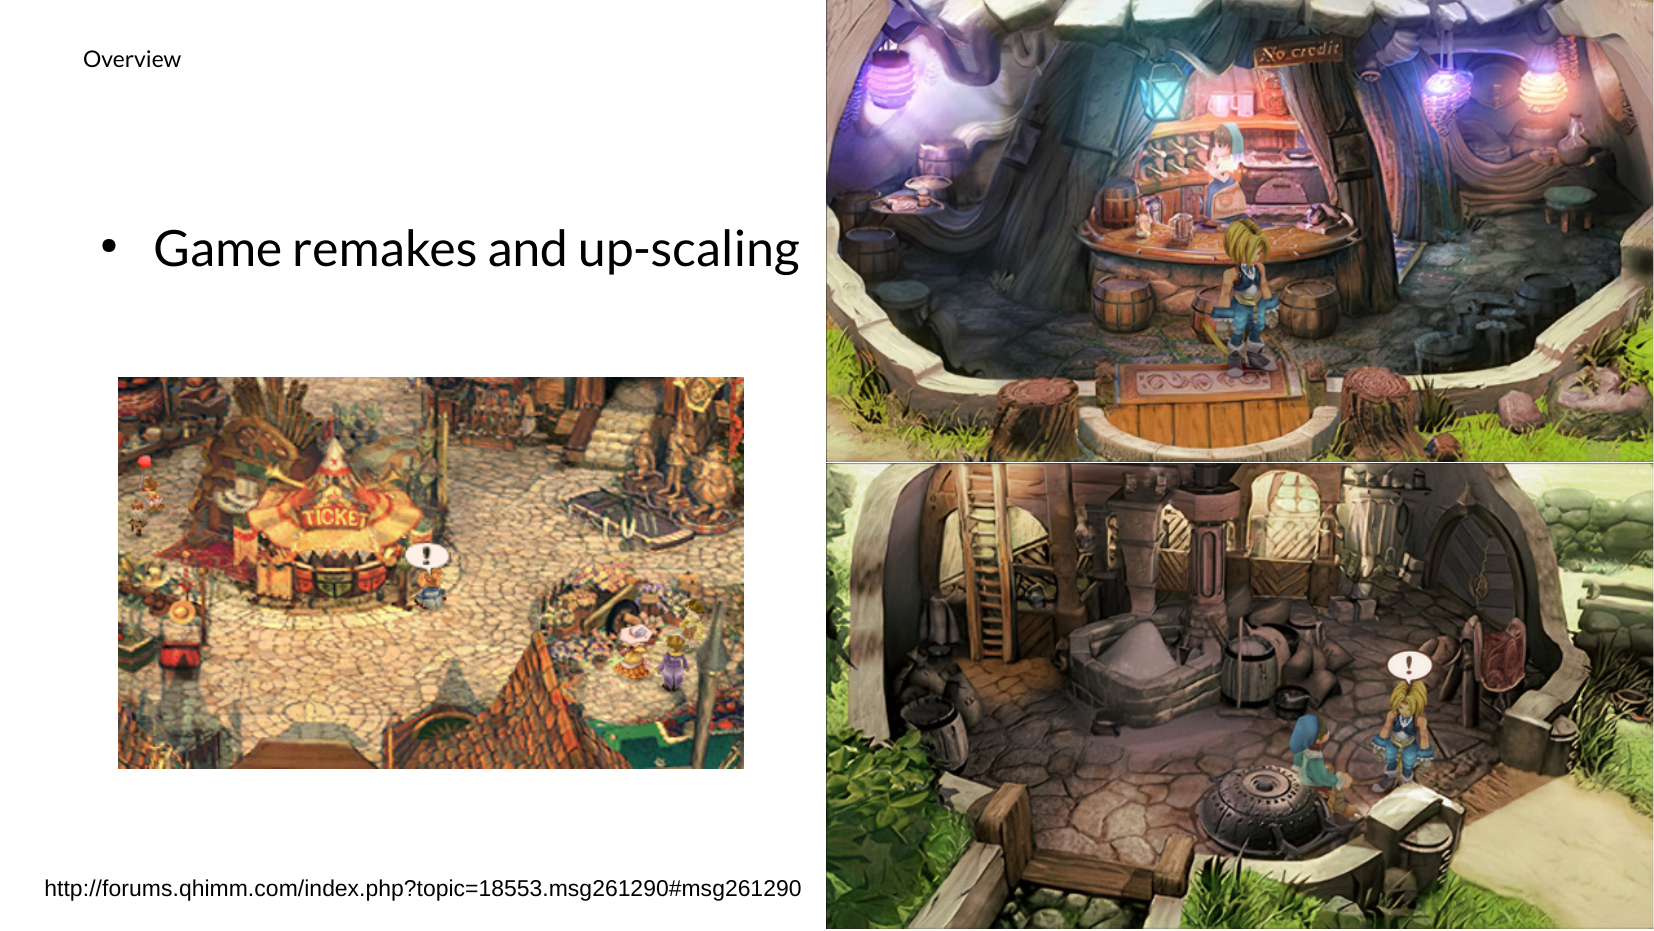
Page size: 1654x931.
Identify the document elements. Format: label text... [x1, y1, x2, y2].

picture [826, 463, 1654, 929]
text_box http://forums.qhimm.com/index.php?topic=18553.msg261290#msg261290 [29, 868, 817, 909]
list Game remakes and up-scaling [82, 217, 1571, 839]
picture [826, 0, 1654, 462]
picture [118, 377, 744, 769]
title Overview [83, 0, 826, 119]
